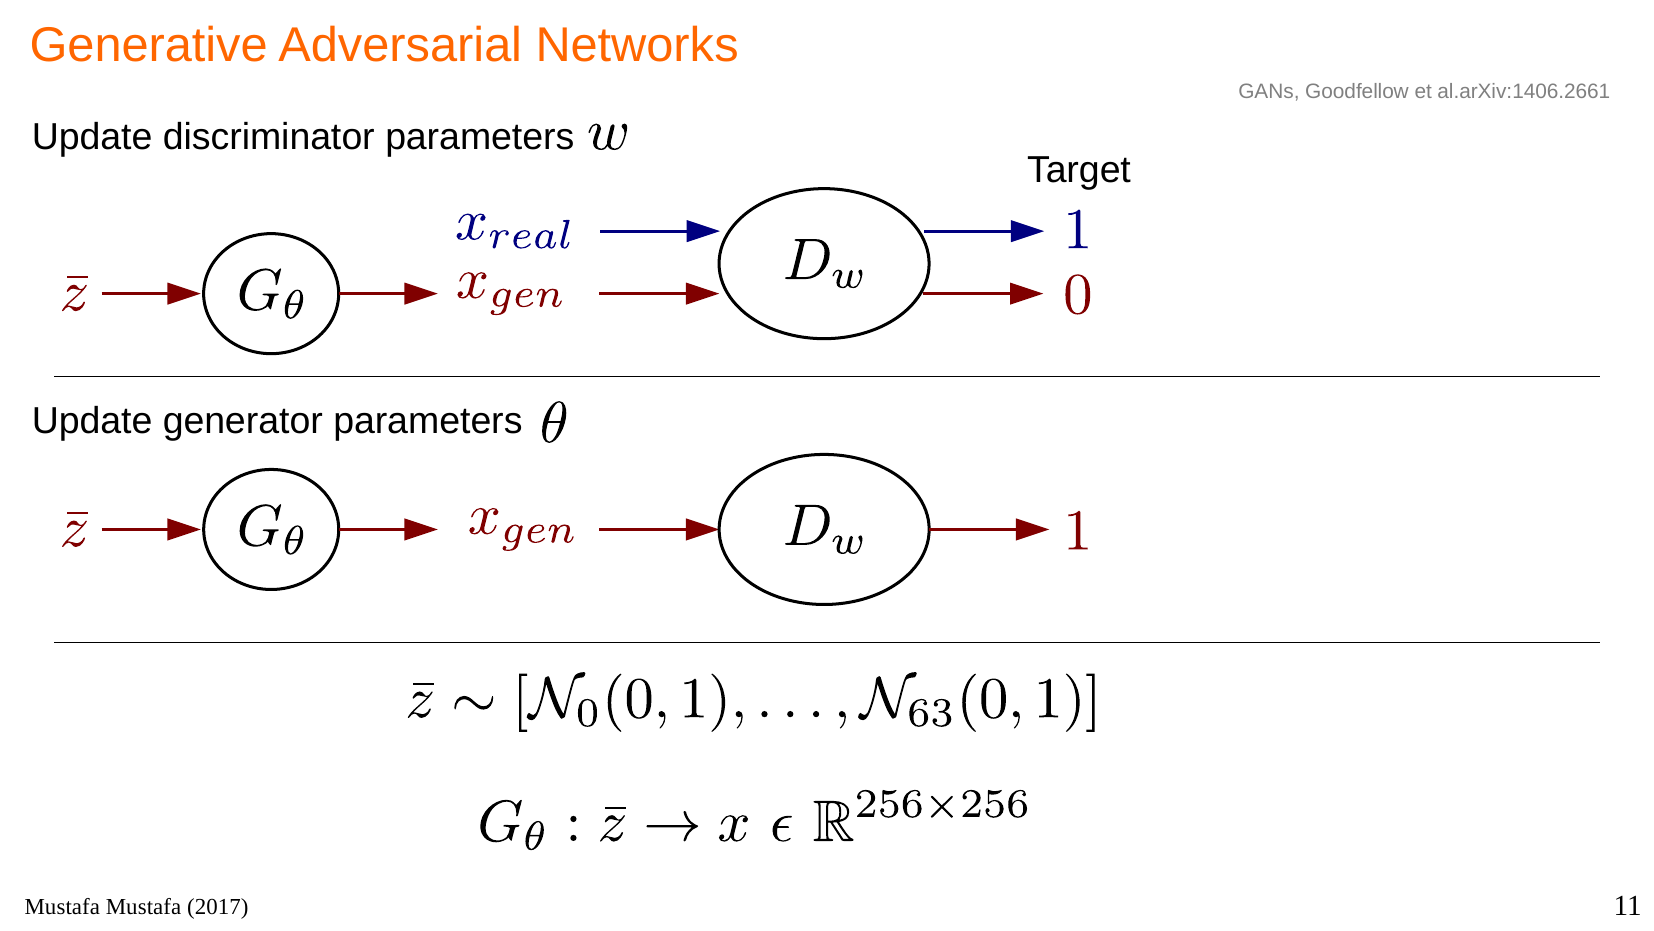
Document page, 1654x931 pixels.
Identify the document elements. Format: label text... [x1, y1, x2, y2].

text_box [782, 504, 866, 554]
text_box [467, 507, 576, 551]
text_box [236, 268, 306, 319]
text_box [539, 401, 569, 443]
text_box [59, 276, 93, 312]
text_box Target [1012, 140, 1146, 198]
text_box Update discriminator parameters [17, 108, 601, 166]
text_box [236, 504, 306, 555]
text_box [405, 672, 1102, 732]
text_box [586, 123, 631, 151]
text_box [1063, 510, 1093, 550]
text_box Update generator parameters [17, 391, 549, 449]
text_box [477, 789, 1030, 851]
text_box [782, 239, 866, 289]
text_box [59, 512, 93, 547]
text_box [1063, 274, 1093, 315]
text_box [1063, 209, 1093, 249]
text_box [455, 272, 564, 316]
text_box GANs, Goodfellow et al.arXiv:1406.2661 [1223, 72, 1636, 111]
title Generative Adversarial Networks [29, 15, 1621, 74]
text_box [454, 213, 573, 249]
